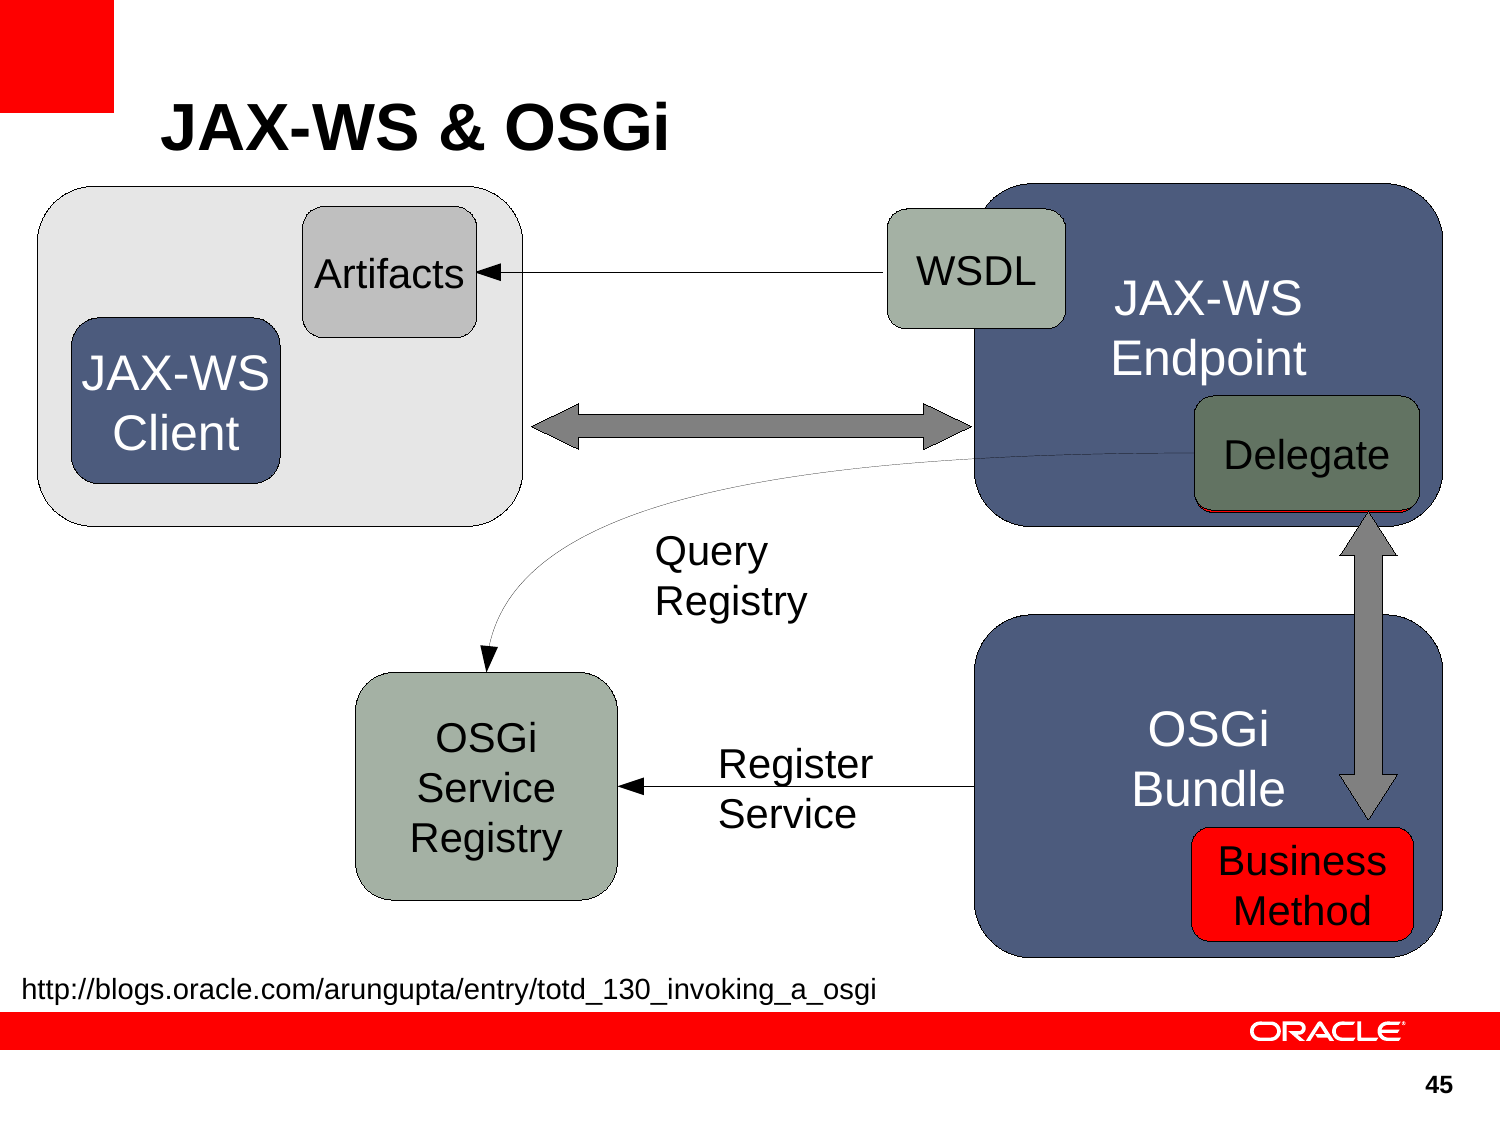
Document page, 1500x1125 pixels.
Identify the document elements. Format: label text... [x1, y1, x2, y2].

title JAX-WS & OSGi [145, 42, 1390, 213]
text_box http://blogs.oracle.com/arungupta/entry/totd_130_invoking_a_osgi [19, 970, 880, 1006]
text_box [472, 213, 523, 272]
text_box OSGi Service Registry [355, 672, 618, 901]
text_box Delegate [1194, 395, 1420, 511]
text_box JAX-WS Endpoint [974, 454, 1366, 527]
picture [0, 0, 114, 113]
text_box JAX-WS Endpoint [974, 183, 1443, 527]
text_box Business Method [1191, 827, 1414, 942]
text_box WSDL [887, 208, 1066, 329]
text_box Artifacts [302, 206, 477, 338]
text_box [37, 186, 523, 527]
text_box JAX-WS Client [71, 317, 281, 484]
text_box [531, 403, 972, 450]
picture [0, 1012, 1500, 1050]
text_box OSGi Bundle [974, 614, 1443, 958]
text_box Query Registry [639, 524, 824, 625]
text_box [1339, 510, 1398, 820]
